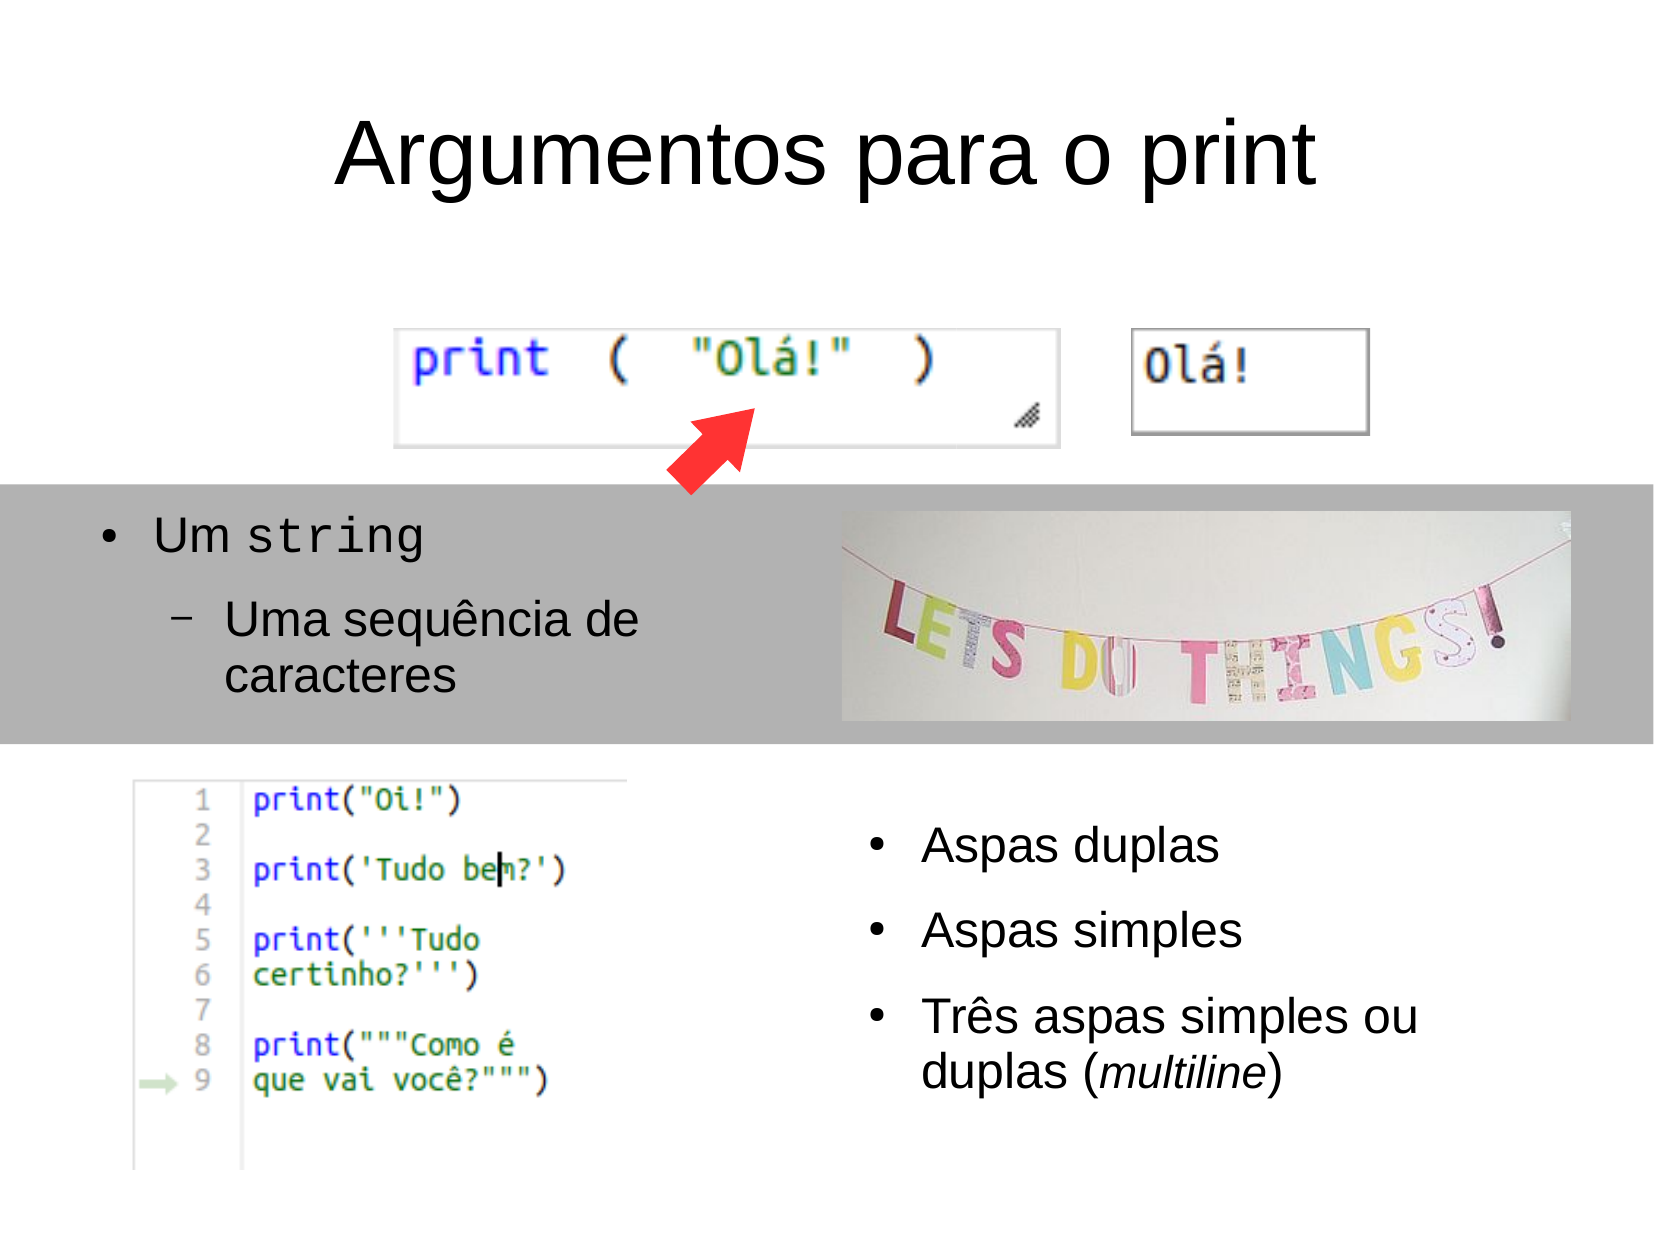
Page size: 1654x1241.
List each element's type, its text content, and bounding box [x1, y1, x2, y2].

title Argumentos para o print [82, 49, 1571, 257]
list Um string Uma sequência de caracteres [82, 507, 809, 724]
picture [393, 328, 1371, 449]
picture [841, 511, 1571, 721]
picture [118, 767, 627, 1170]
text_box [0, 408, 1654, 745]
list Aspas duplas Aspas simples Três aspas simples ou duplas (multiline) [850, 732, 1577, 1111]
